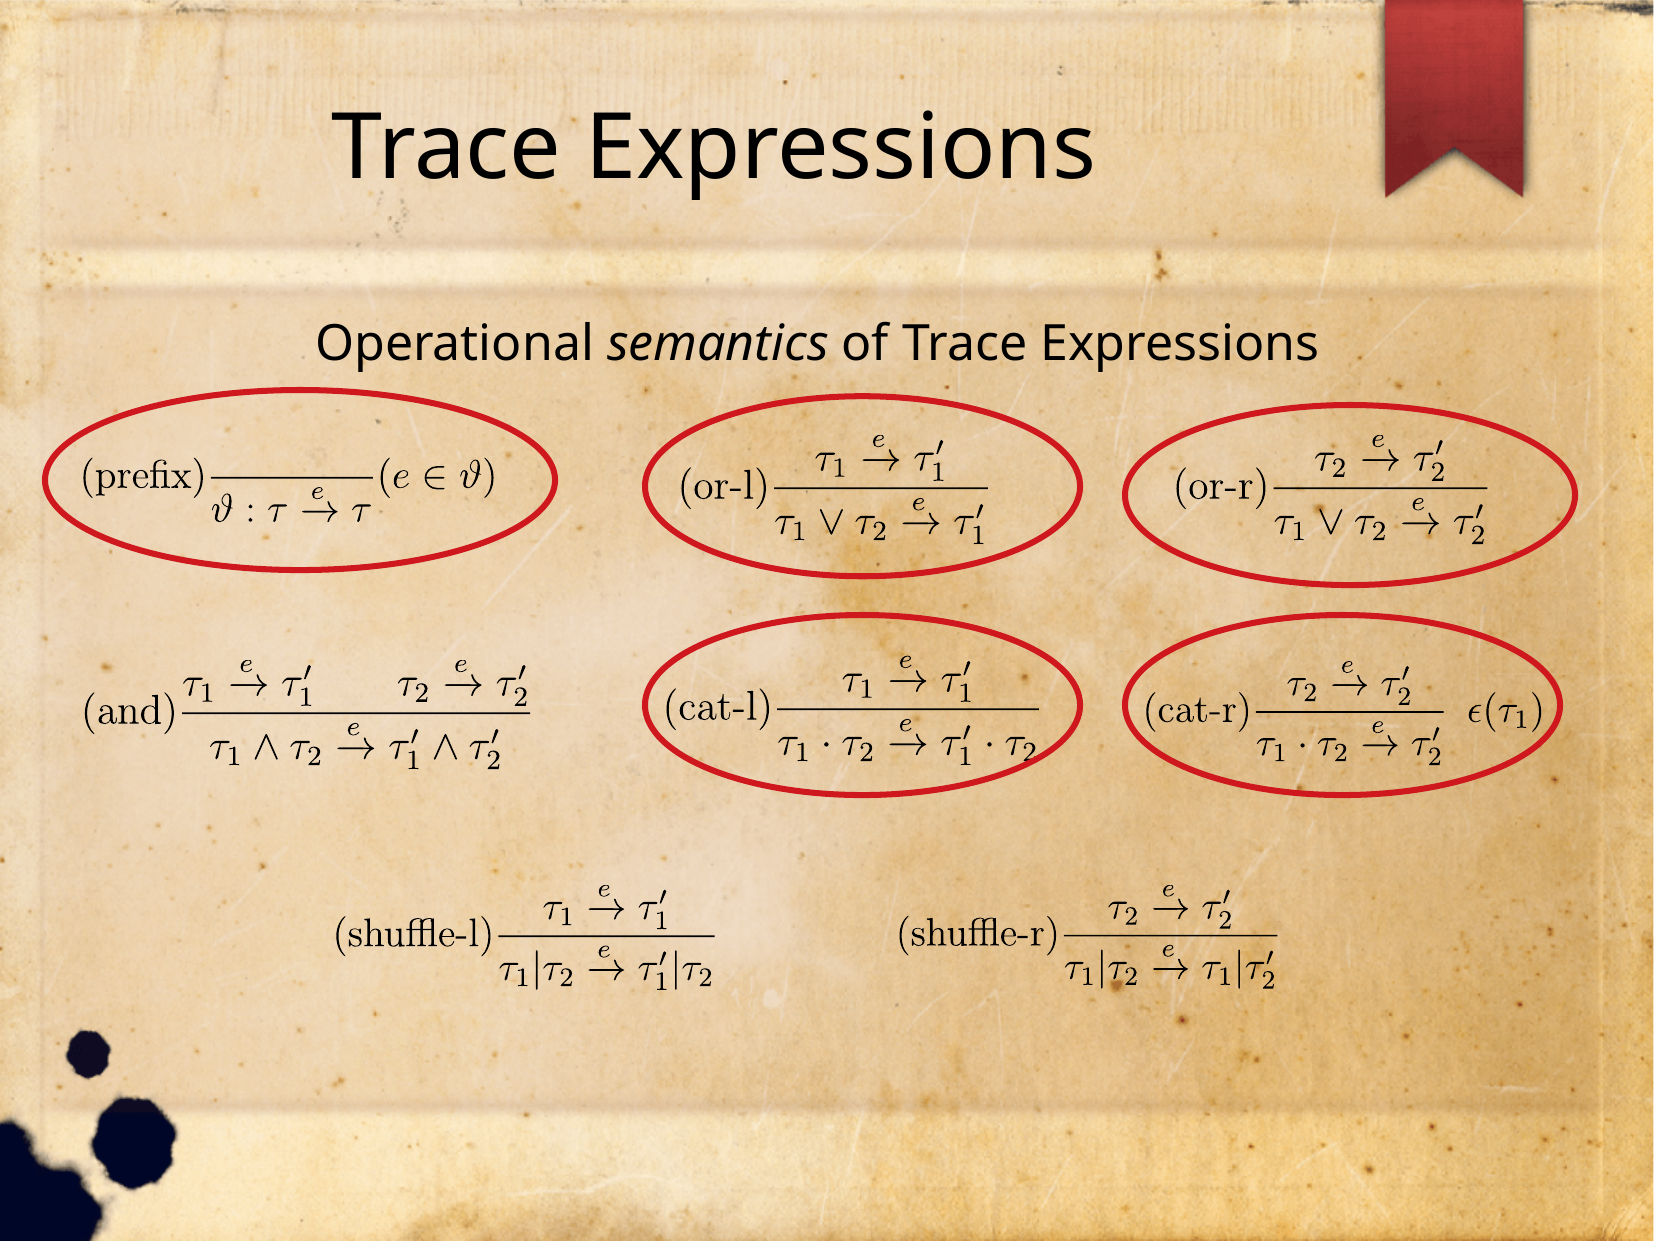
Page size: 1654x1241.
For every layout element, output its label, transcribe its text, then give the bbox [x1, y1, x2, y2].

picture [0, 0, 1654, 1241]
text_box Operational semantics of Trace Expressions [60, 300, 1576, 386]
title Trace Expressions [82, 49, 1347, 237]
